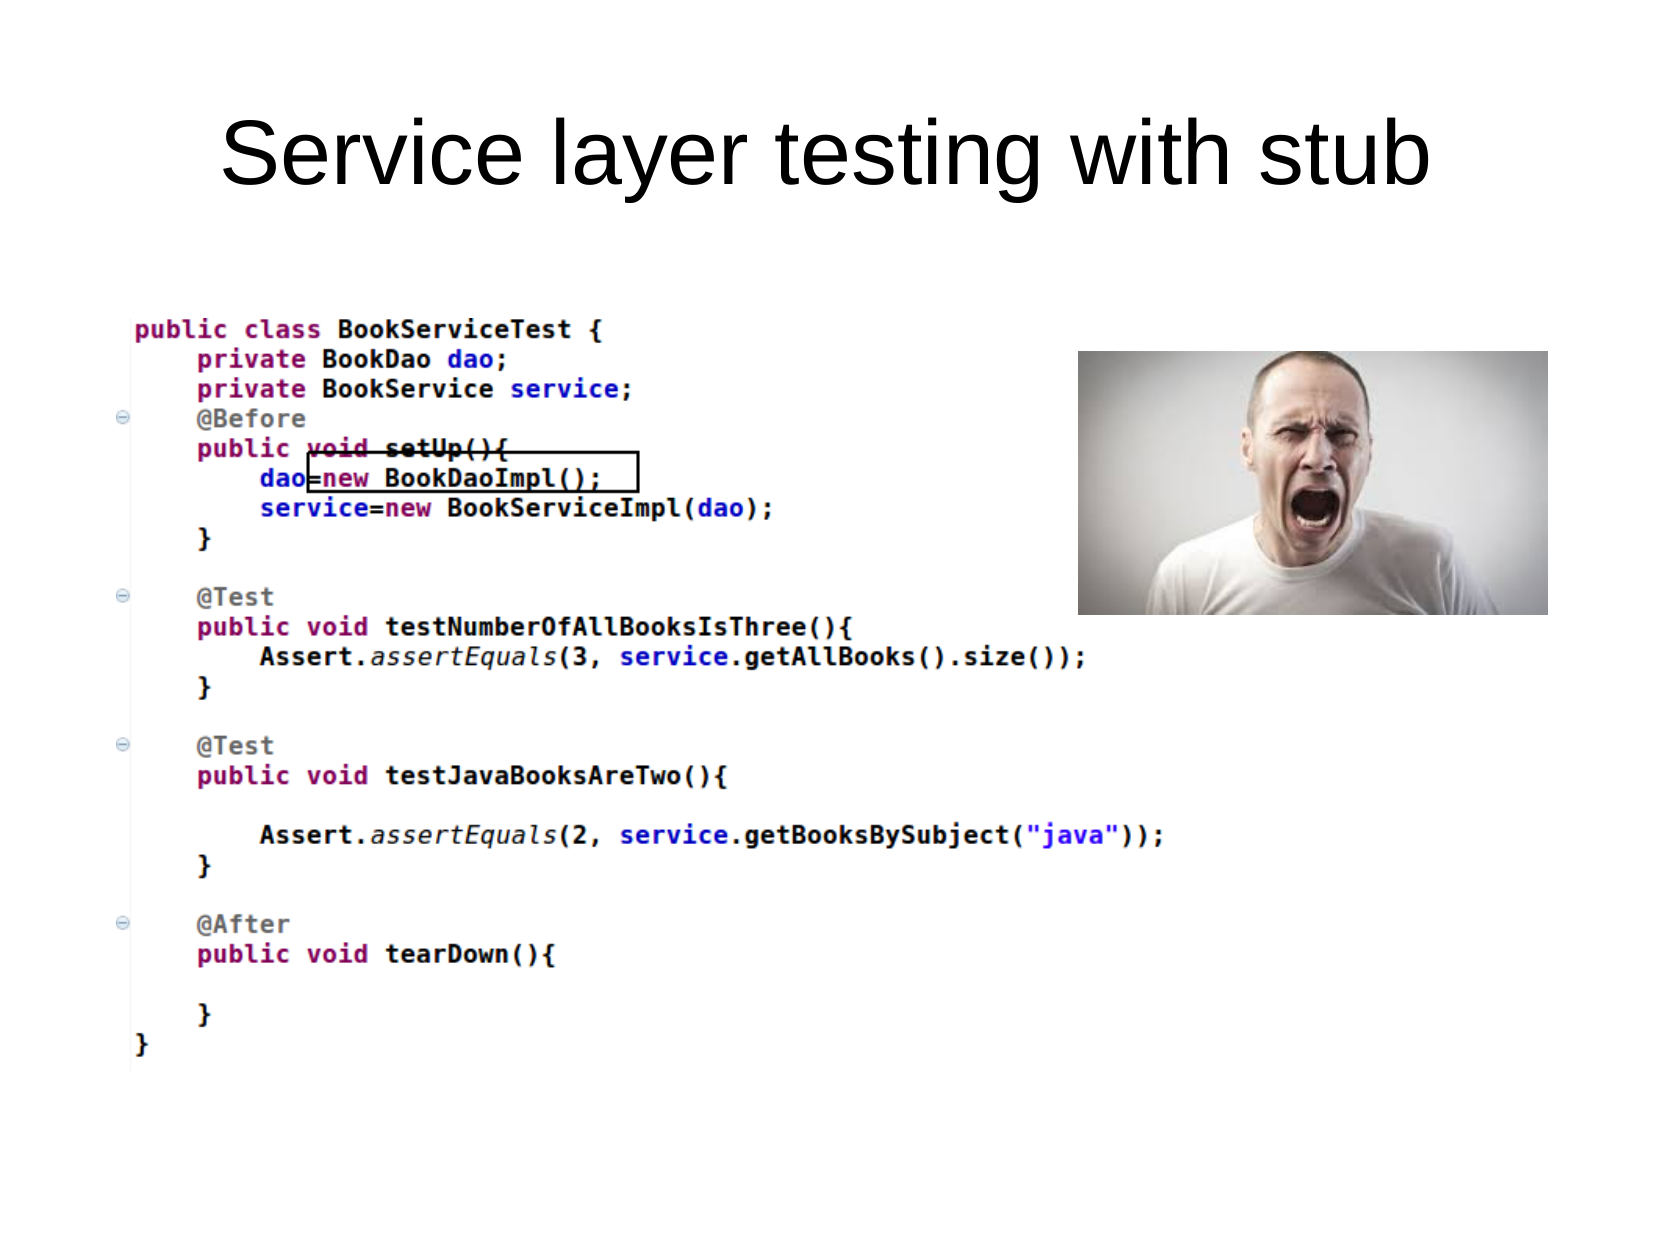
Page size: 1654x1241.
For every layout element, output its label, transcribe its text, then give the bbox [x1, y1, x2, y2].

title Service layer testing with stub [82, 49, 1571, 257]
picture [116, 318, 1548, 1071]
